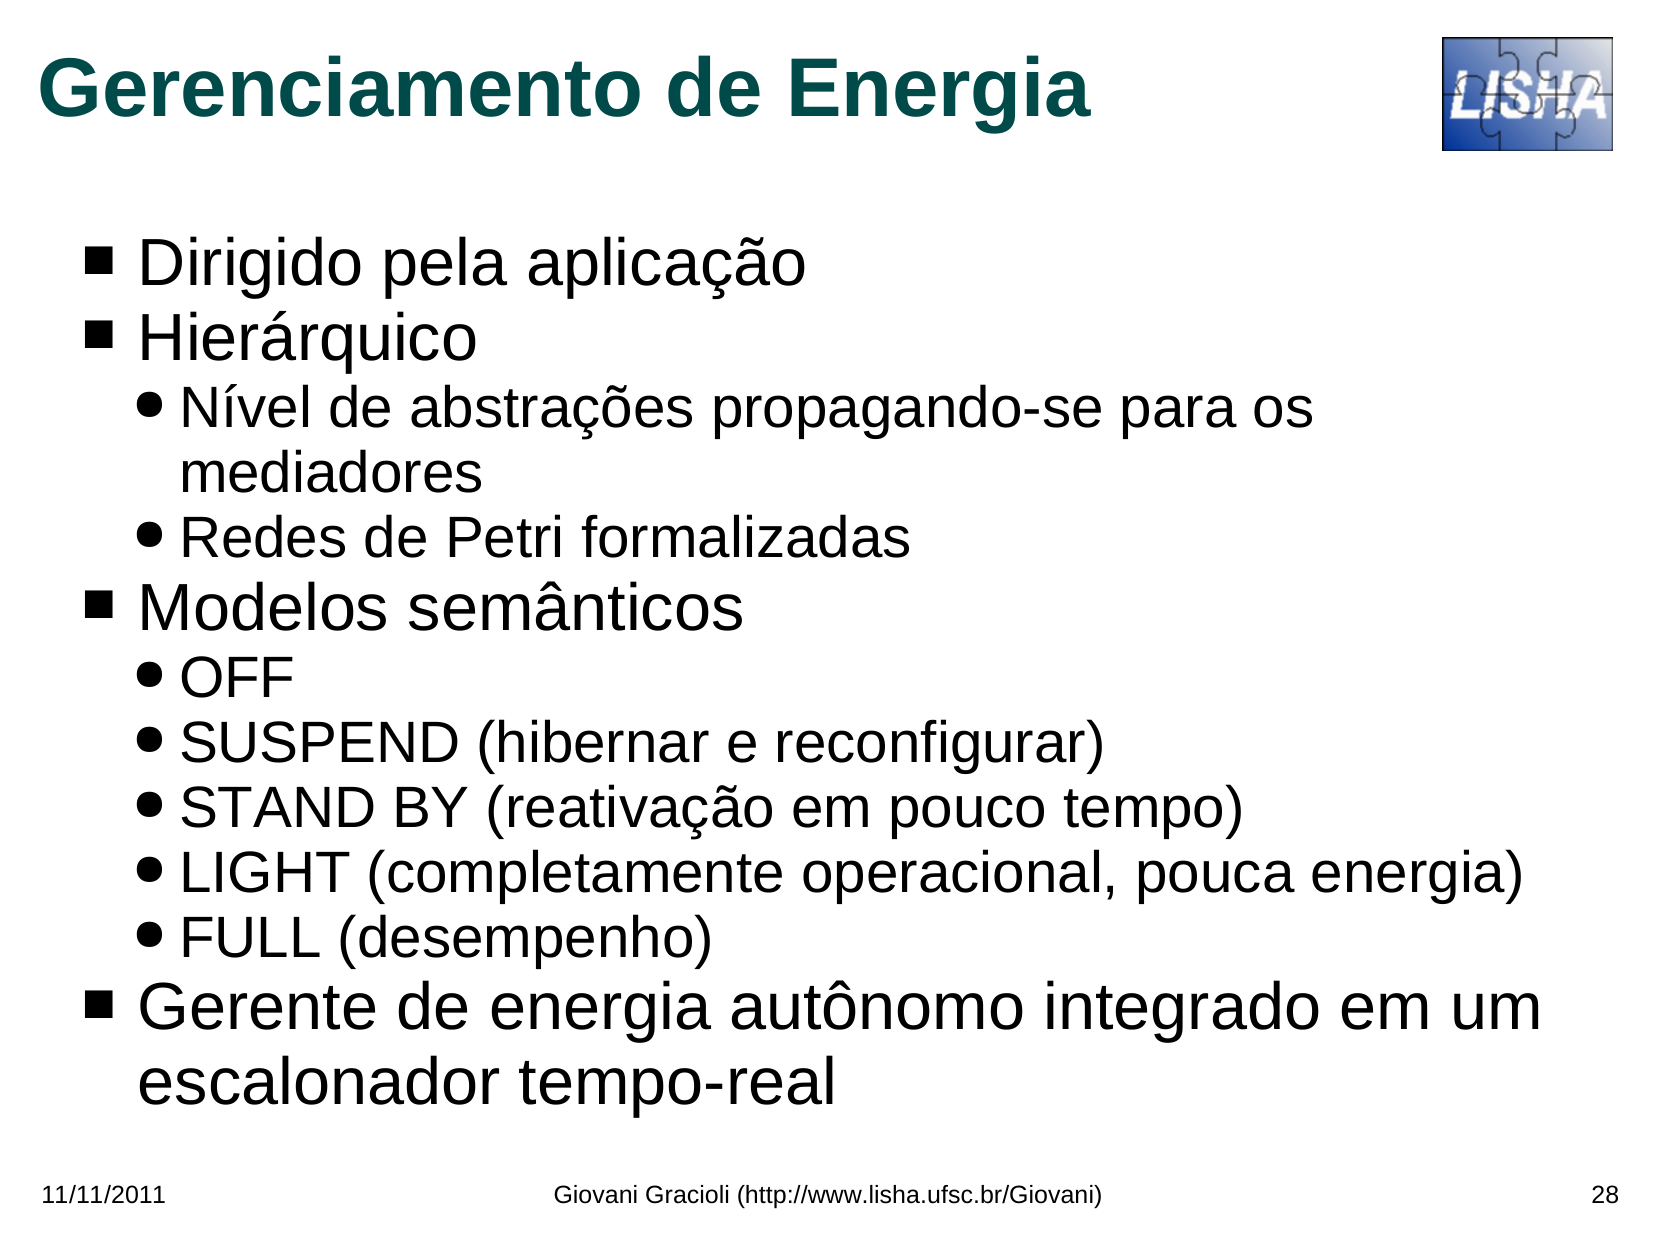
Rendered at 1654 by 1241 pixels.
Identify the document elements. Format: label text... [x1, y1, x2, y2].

list Dirigido pela aplicação Hierárquico Nível de abstrações propagando-se para os mediadores Redes de Petri formalizadas Modelos semânticos OFF SUSPEND (hibernar e reconfigurar) STAND BY (reativação em pouco tempo) LIGHT (completamente operacional, pouca energia) FULL (desempenho) Gerente de energia autônomo integrado em um escalonador tempo-real [37, 225, 1613, 1163]
picture [1442, 37, 1613, 151]
title Gerenciamento de Energia [37, 37, 1426, 151]
